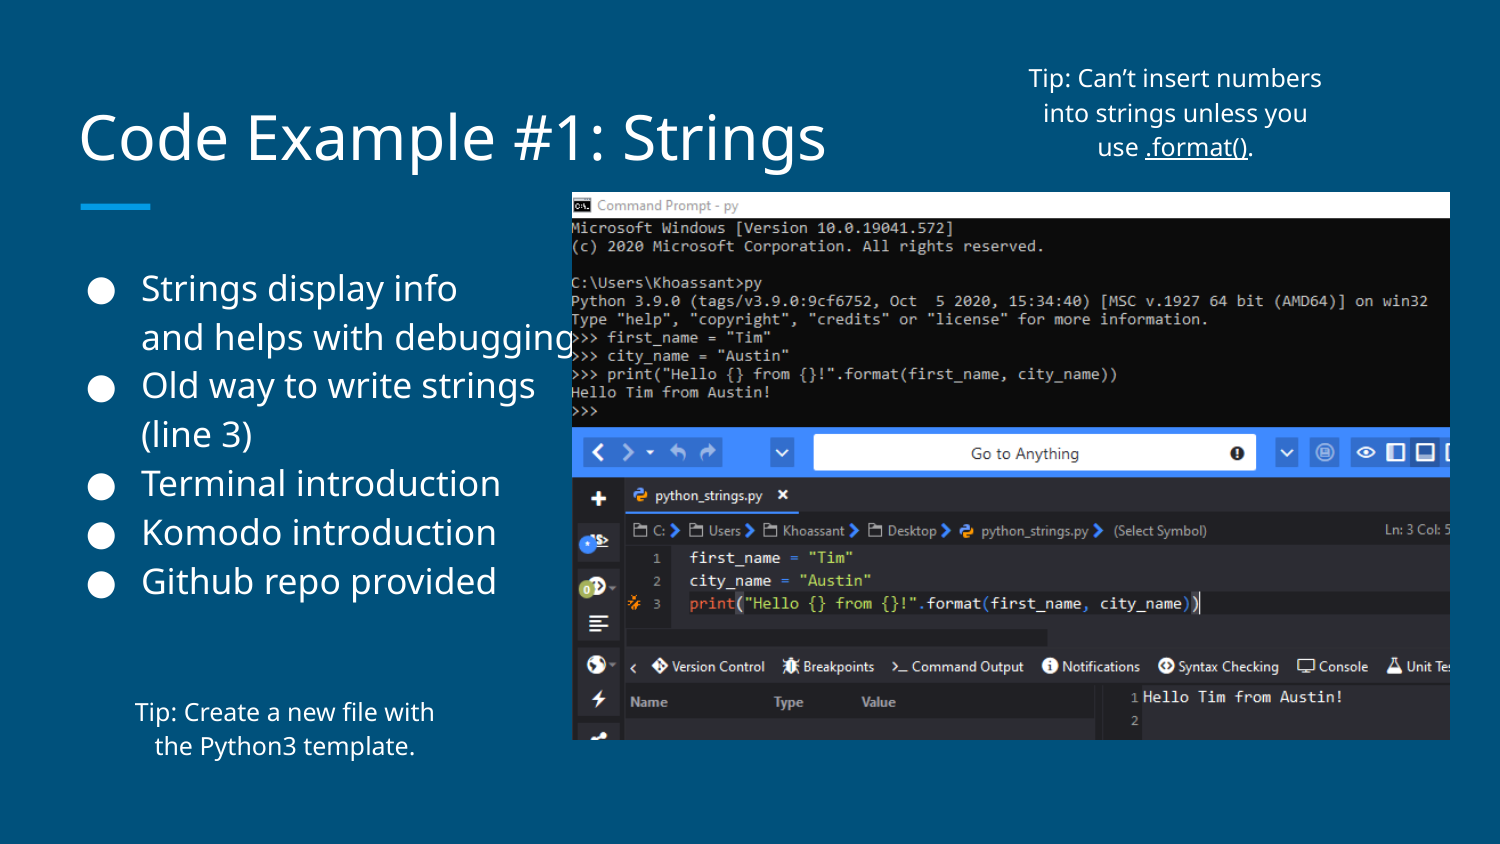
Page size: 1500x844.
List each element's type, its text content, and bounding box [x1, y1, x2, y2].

picture [572, 193, 1449, 739]
text_box Tip: Can’t insert numbers into strings unless you use .format(). [1007, 43, 1344, 156]
title Code Example #1: Strings [63, 75, 1437, 188]
text_box Tip: Create a new file with the Python3 template. [117, 677, 453, 790]
list Strings display info and helps with debugging Old way to write strings (line 3) Terminal introduction Komodo introduction Github repo provided [51, 244, 1424, 750]
